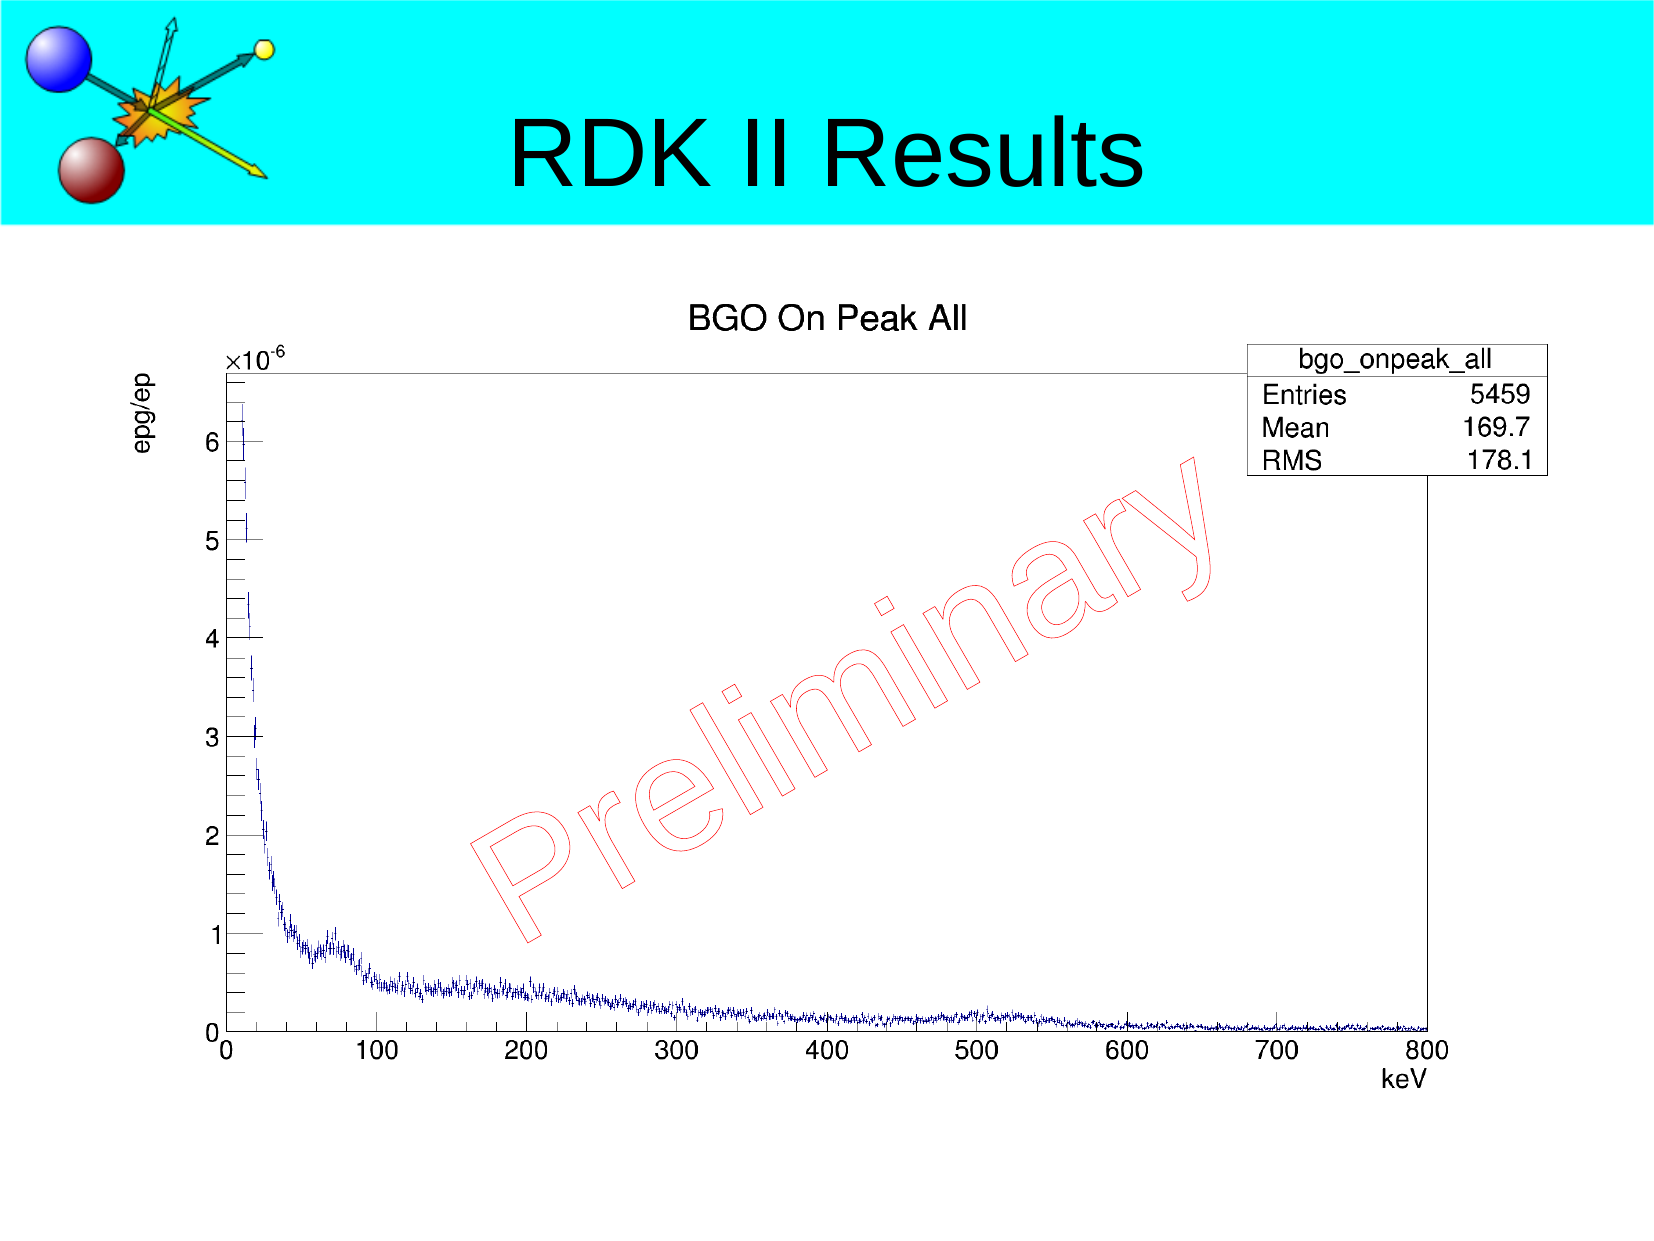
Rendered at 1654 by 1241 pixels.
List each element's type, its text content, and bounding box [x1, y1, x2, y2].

text_box Preliminary [424, 388, 1273, 995]
picture [0, 0, 1654, 1241]
title RDK II Results [82, 49, 1571, 257]
